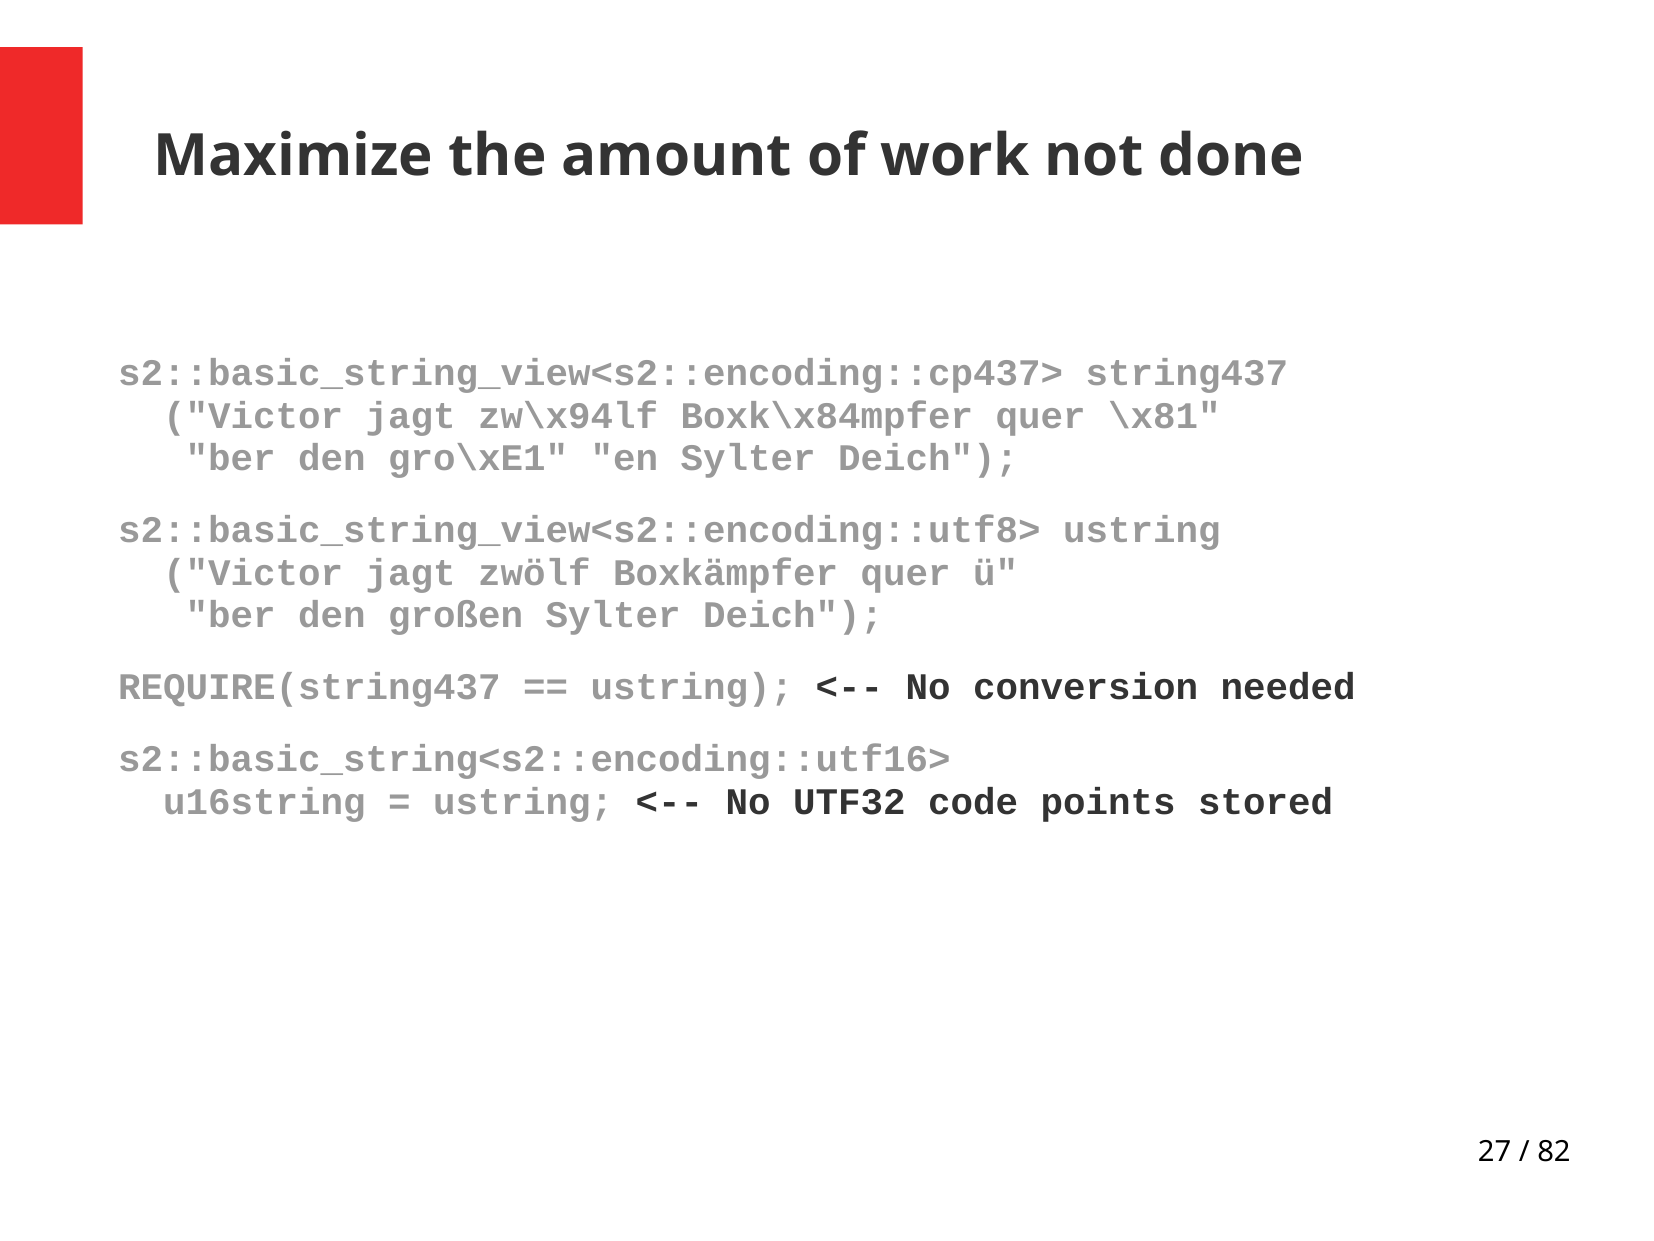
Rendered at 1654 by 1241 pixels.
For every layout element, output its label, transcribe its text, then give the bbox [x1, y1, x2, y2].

title Maximize the amount of work not done [118, 49, 1571, 257]
list s2::basic_string_view<s2::encoding::cp437> string437 ("Victor jagt zw\x94lf Boxk\x84mpfer quer \x81" "ber den gro\xE1" "en Sylter Deich"); s2::basic_string_view<s2::encoding::utf8> ustring ("Victor jagt zwölf Boxkämpfer quer ü" "ber den großen Sylter Deich"); REQUIRE(string437 == ustring); <-- No conversion needed s2::basic_string<s2::encoding::utf16> u16string = ustring; <-- No UTF32 code points stored [118, 354, 1536, 1074]
